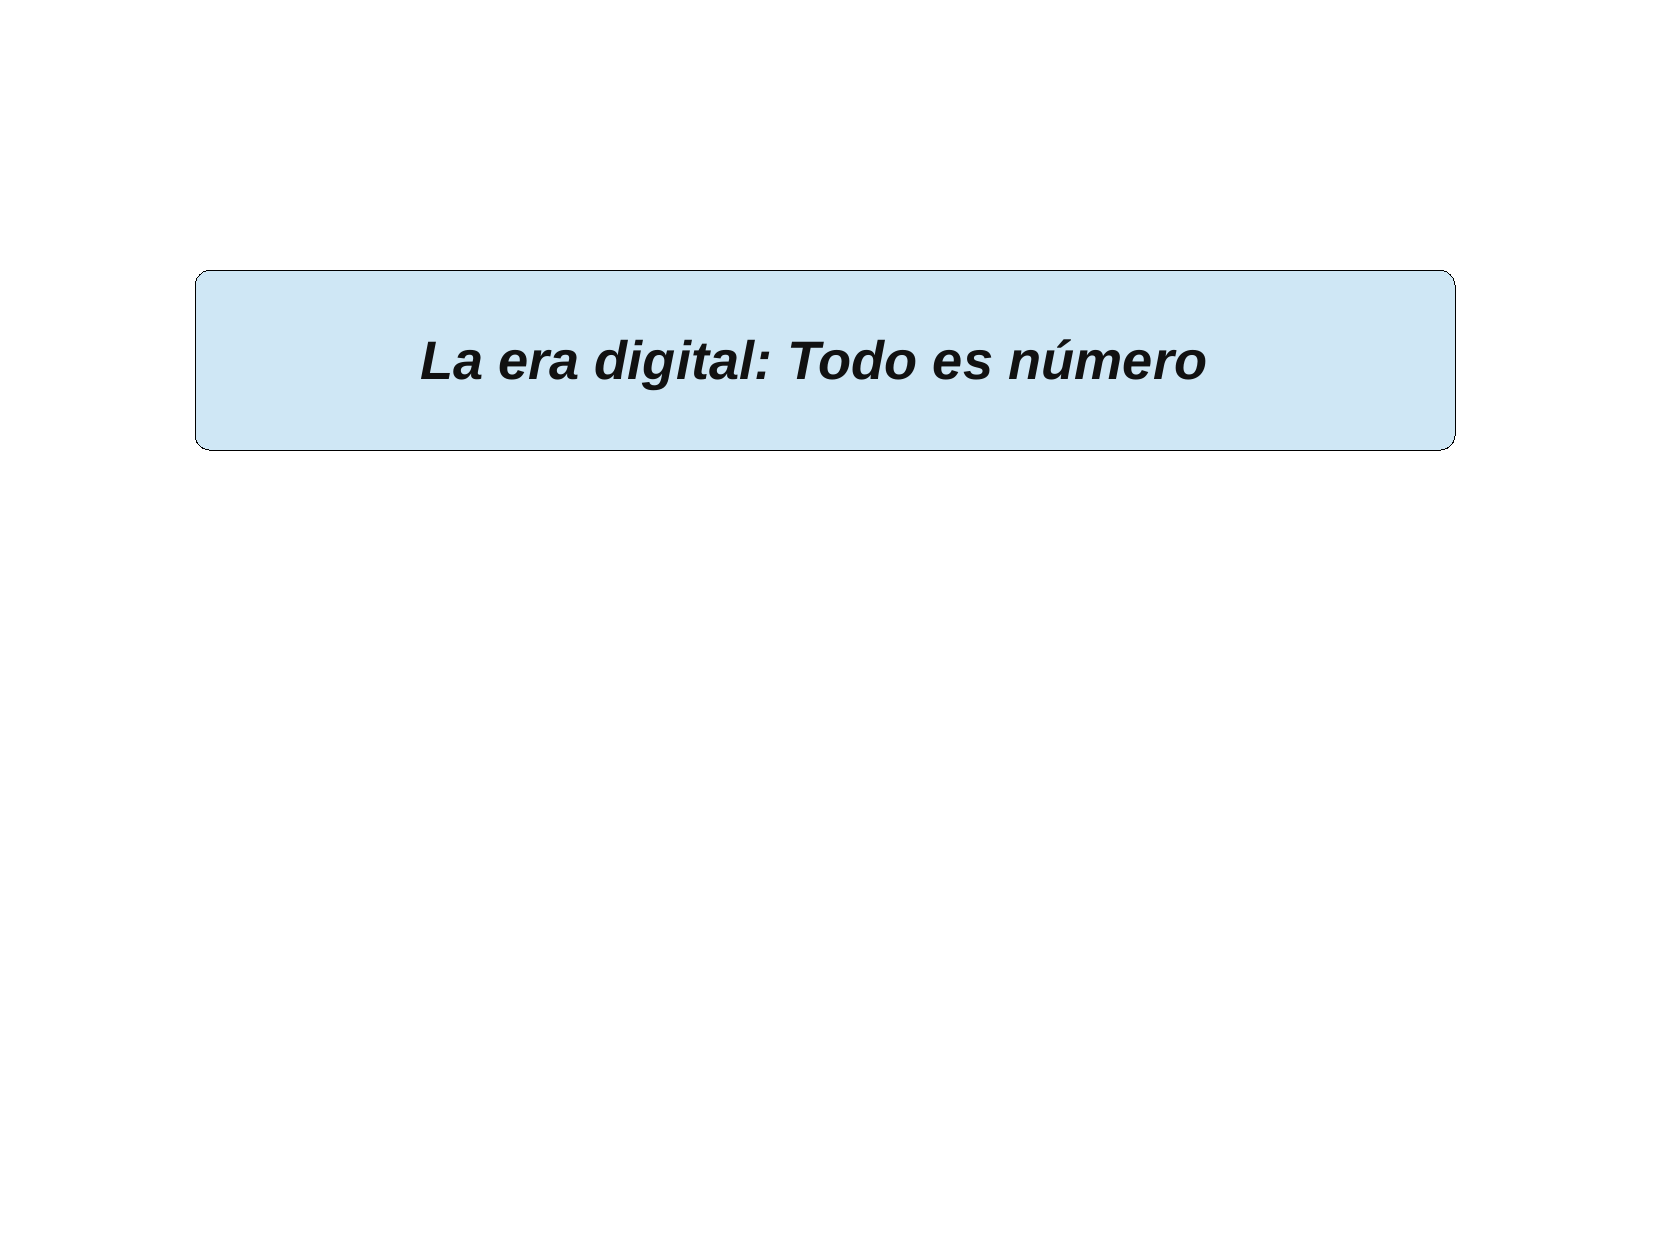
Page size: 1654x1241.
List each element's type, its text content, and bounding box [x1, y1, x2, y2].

text_box La era digital: Todo es número [420, 300, 1231, 422]
text_box [195, 270, 1456, 451]
